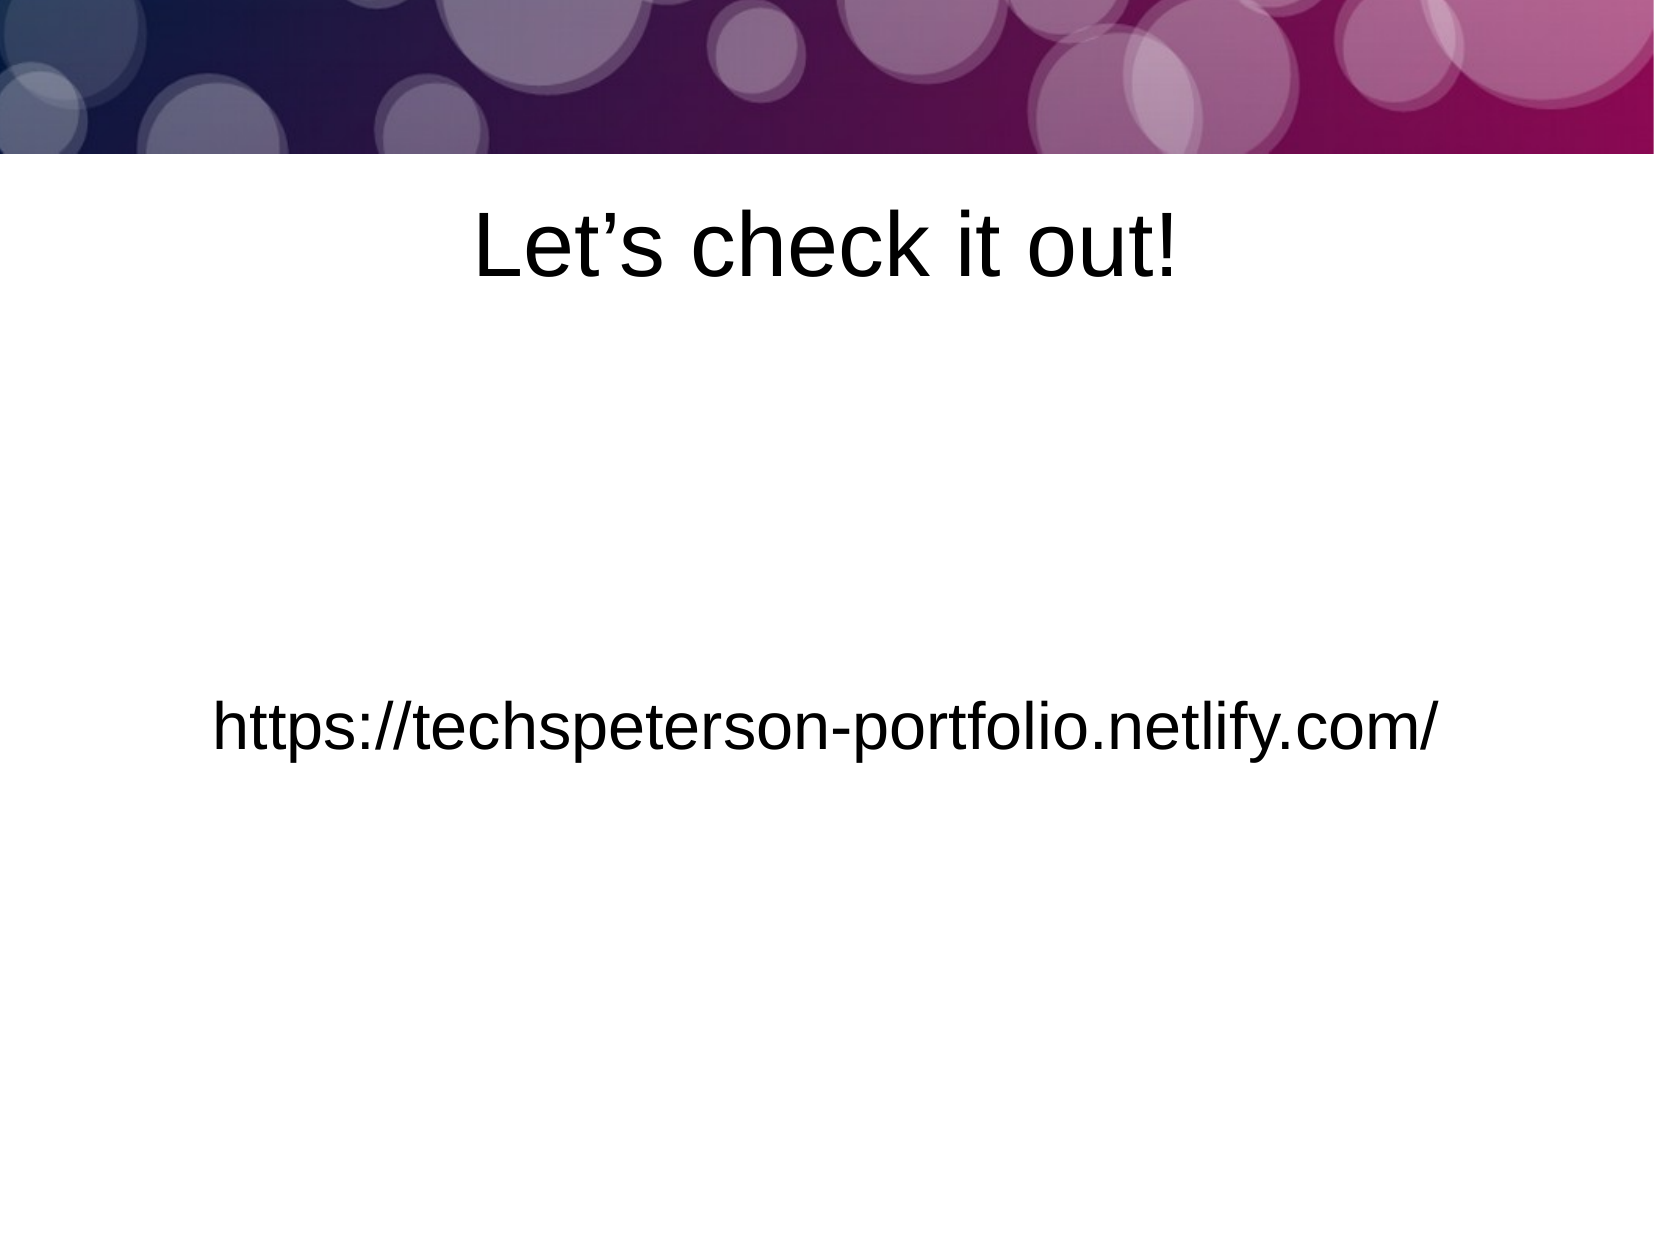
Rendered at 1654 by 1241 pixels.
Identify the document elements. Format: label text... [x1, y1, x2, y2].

title Let’s check it out! [82, 159, 1571, 331]
picture [0, 0, 1654, 154]
subtitle https://techspeterson-portfolio.netlify.com/ [82, 366, 1571, 1087]
